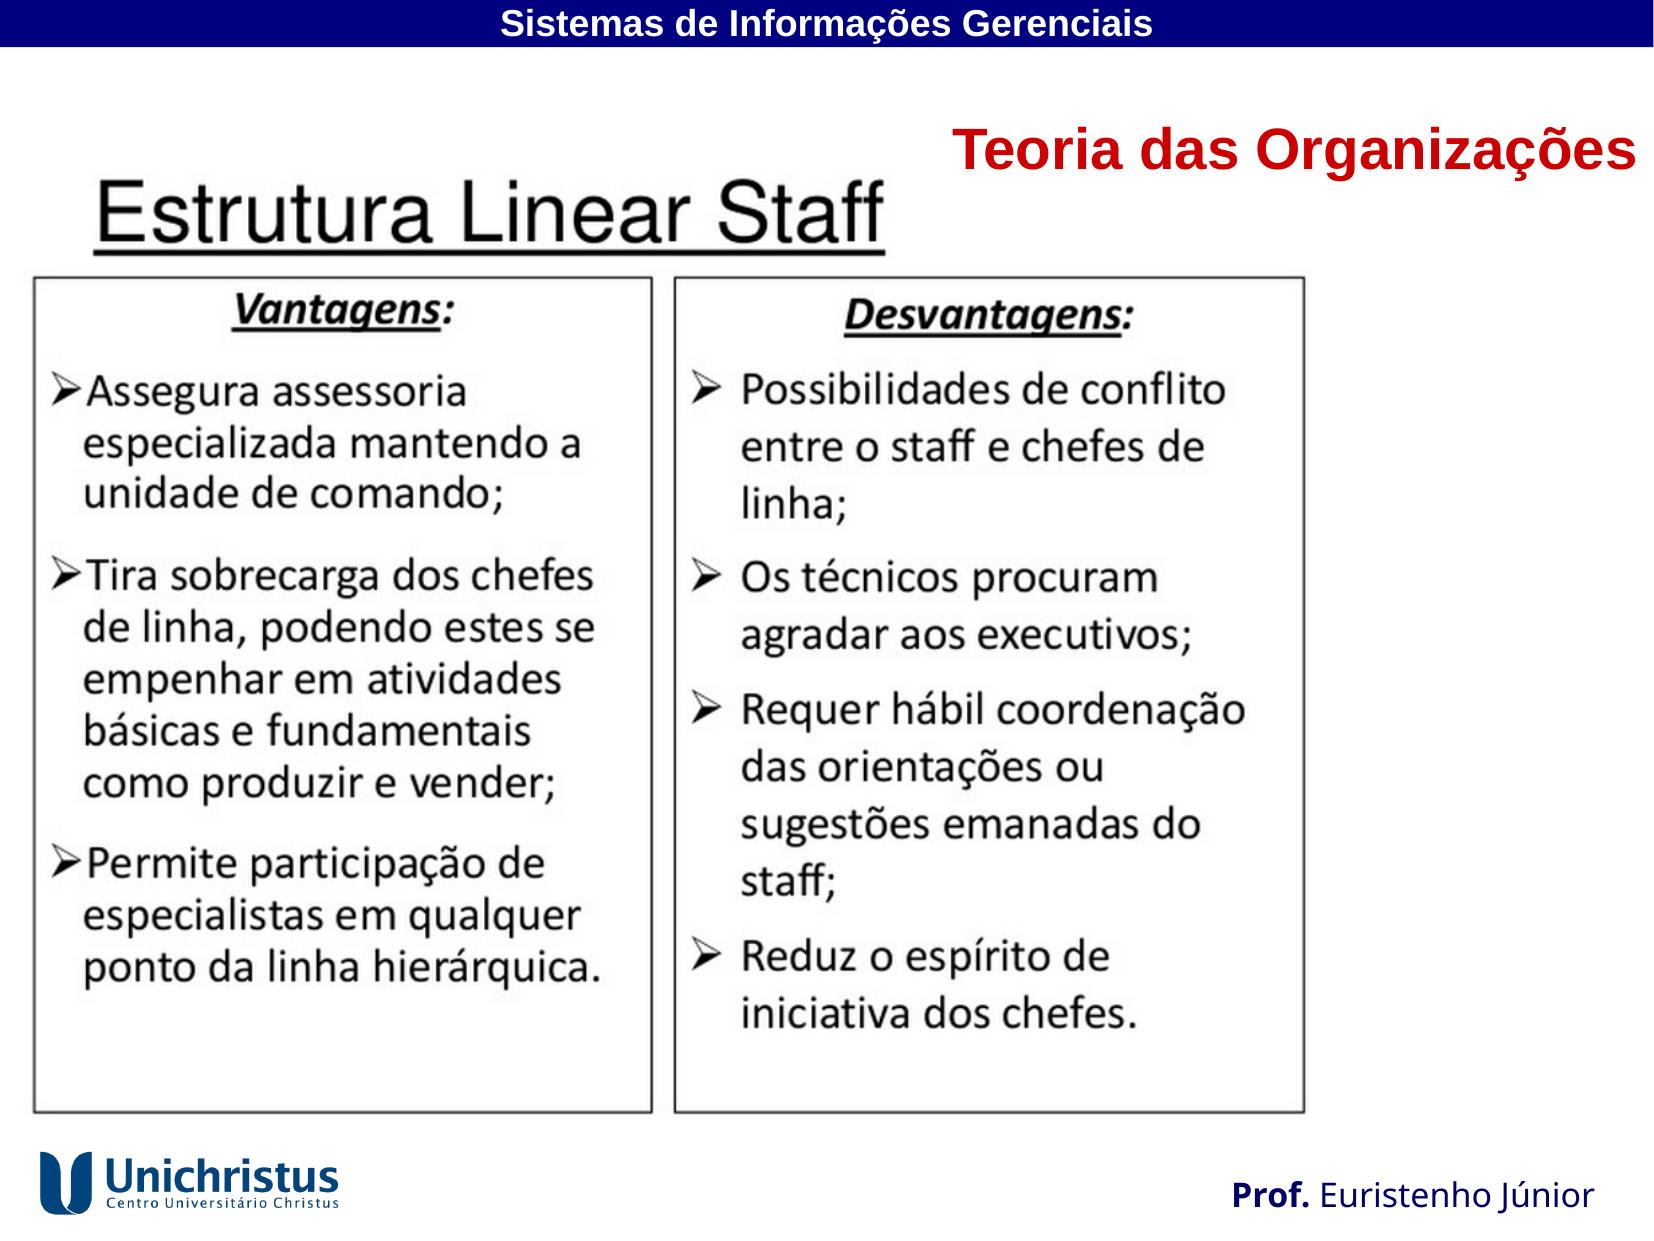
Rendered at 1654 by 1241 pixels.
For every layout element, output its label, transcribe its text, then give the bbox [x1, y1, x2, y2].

picture [35, 1148, 343, 1217]
text_box Teoria das Organizações [937, 109, 1654, 189]
picture [23, 165, 1316, 1121]
text_box Sistemas de Informações Gerenciais [0, 0, 1654, 48]
text_box Prof. Euristenho Júnior [1216, 1163, 1654, 1224]
